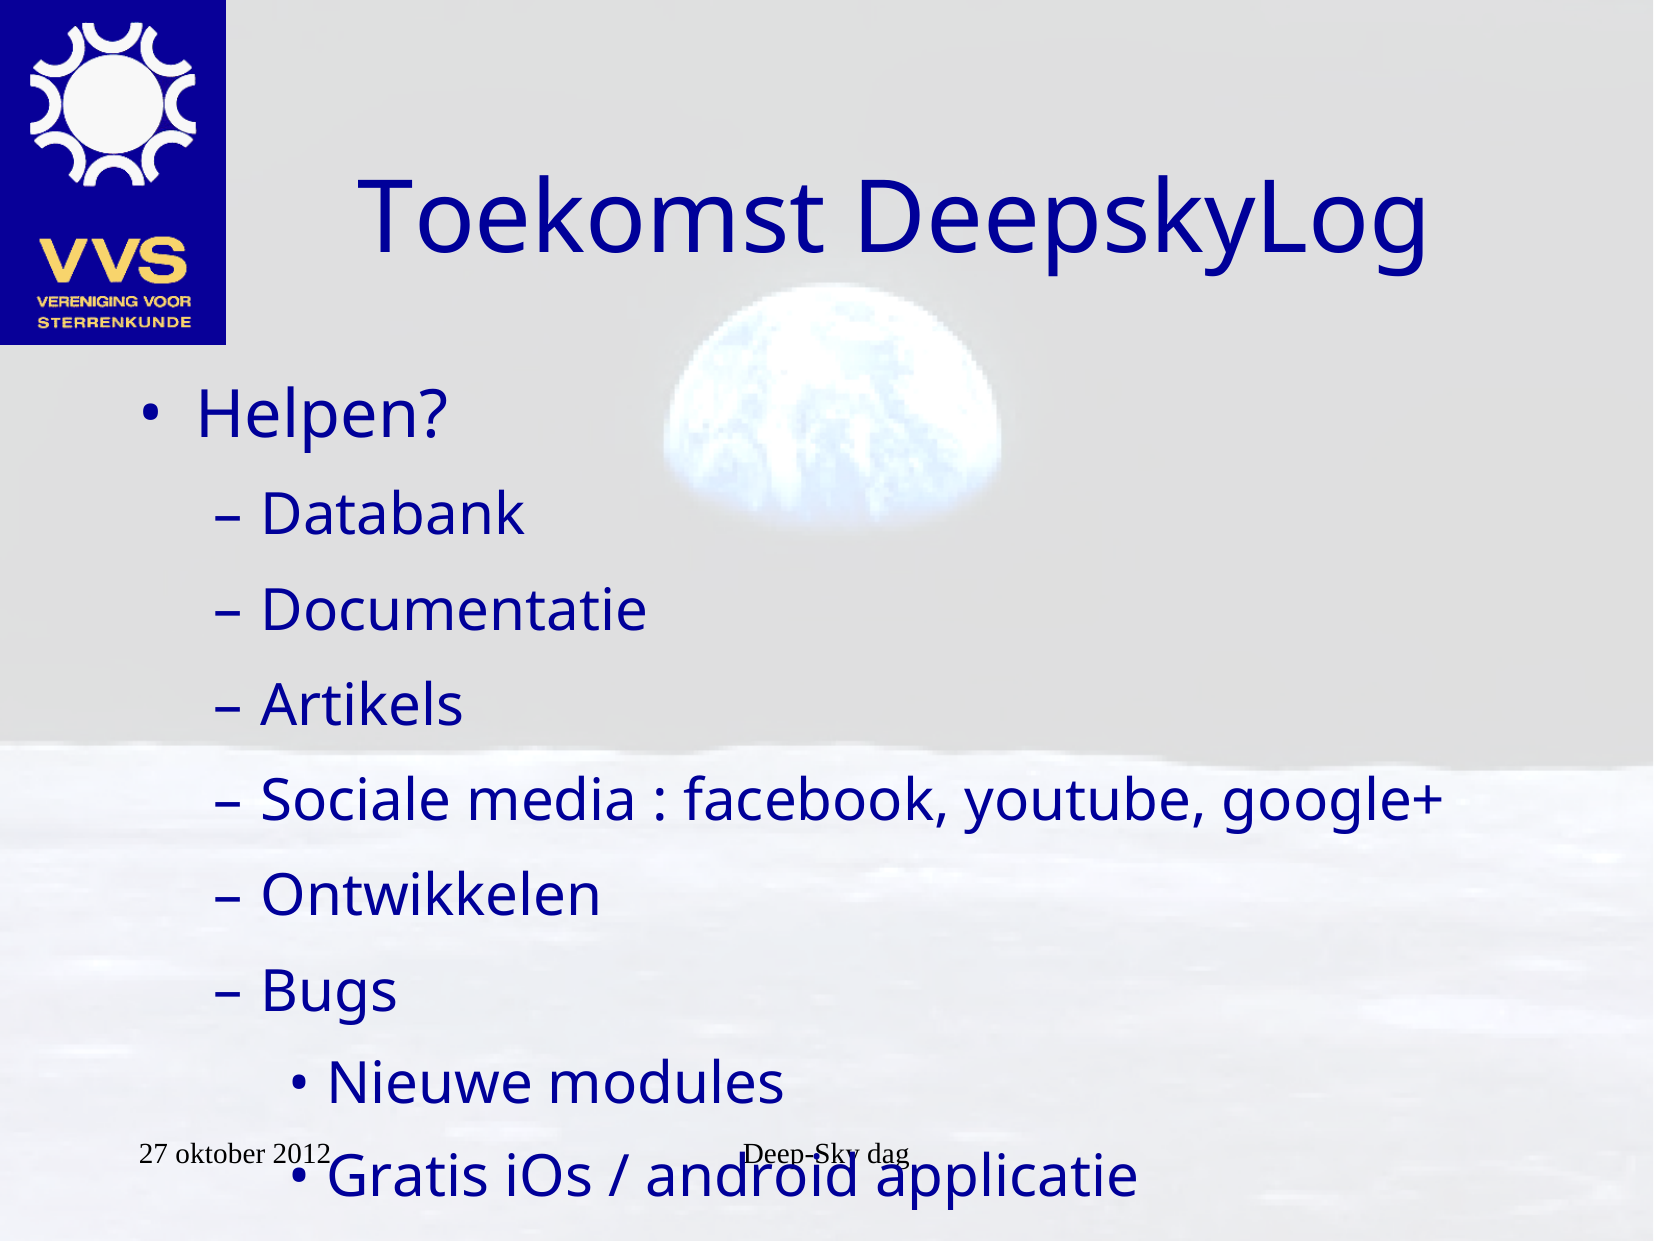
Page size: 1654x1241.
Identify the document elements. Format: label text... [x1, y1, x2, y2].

list Helpen? Databank Documentatie Artikels Sociale media : facebook, youtube, google+ Ontwikkelen Bugs Nieuwe modules Gratis iOs / android applicatie [123, 358, 1529, 1174]
title Toekomst DeepskyLog [261, 70, 1529, 357]
picture [0, 0, 226, 345]
